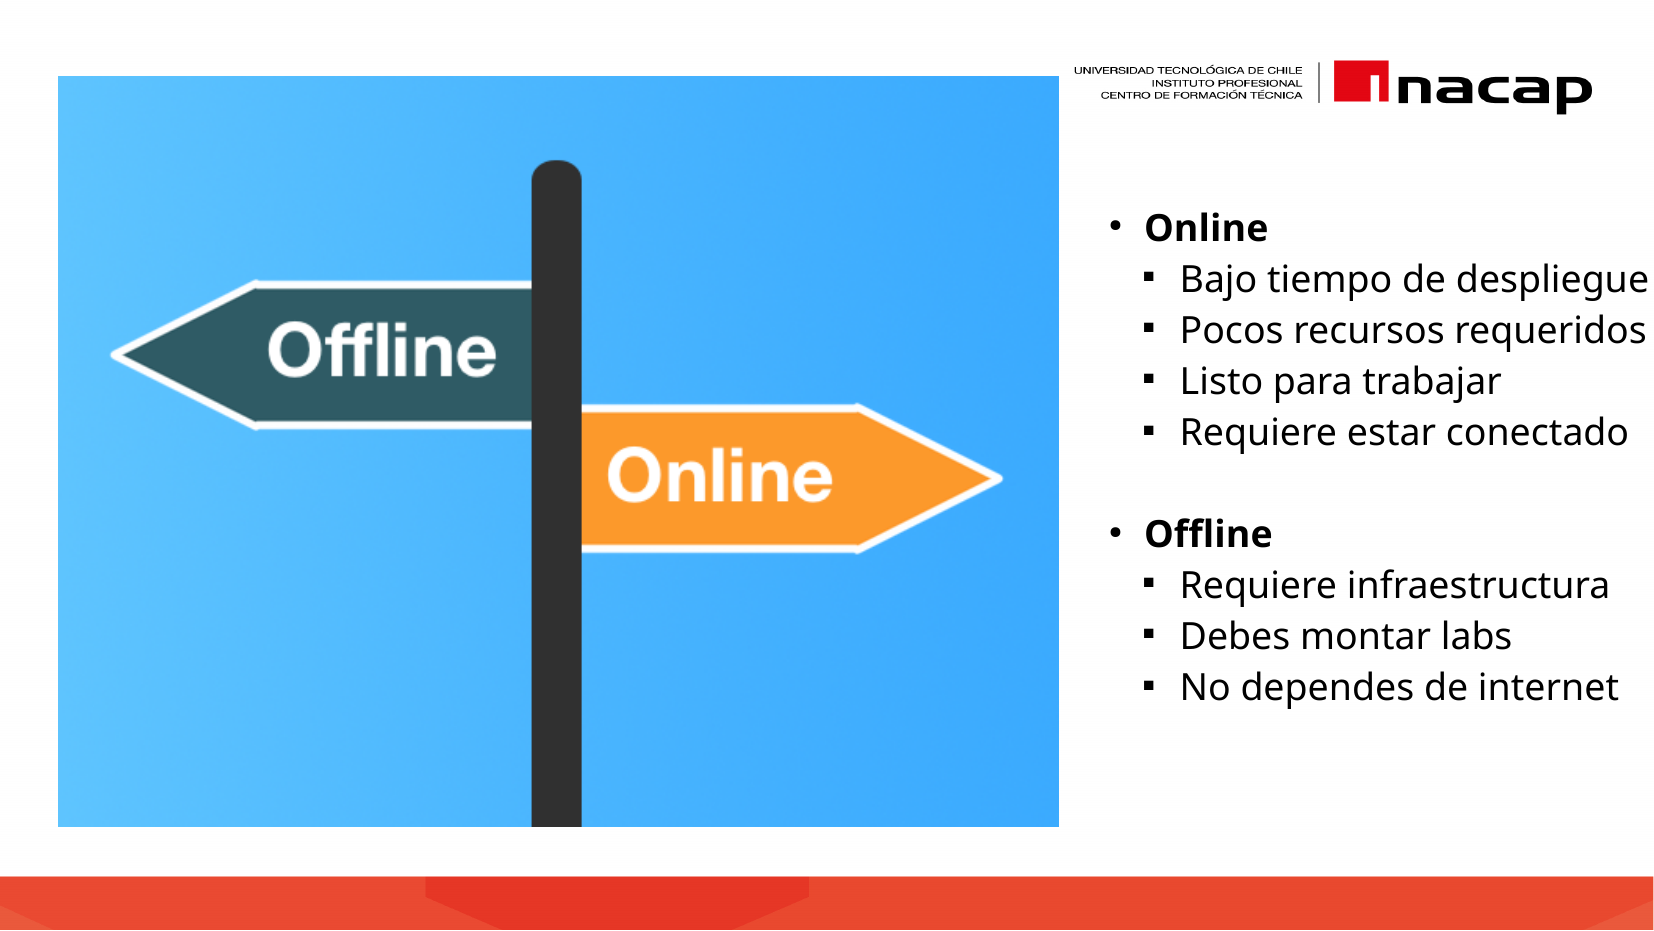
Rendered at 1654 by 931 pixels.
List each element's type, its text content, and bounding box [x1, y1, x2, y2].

picture [0, 0, 1654, 930]
text_box Online Bajo tiempo de despliegue Pocos recursos requeridos Listo para trabajar Requiere estar conectado Offline Requiere infraestructura Debes montar labs No dependes de internet [1093, 194, 1561, 630]
